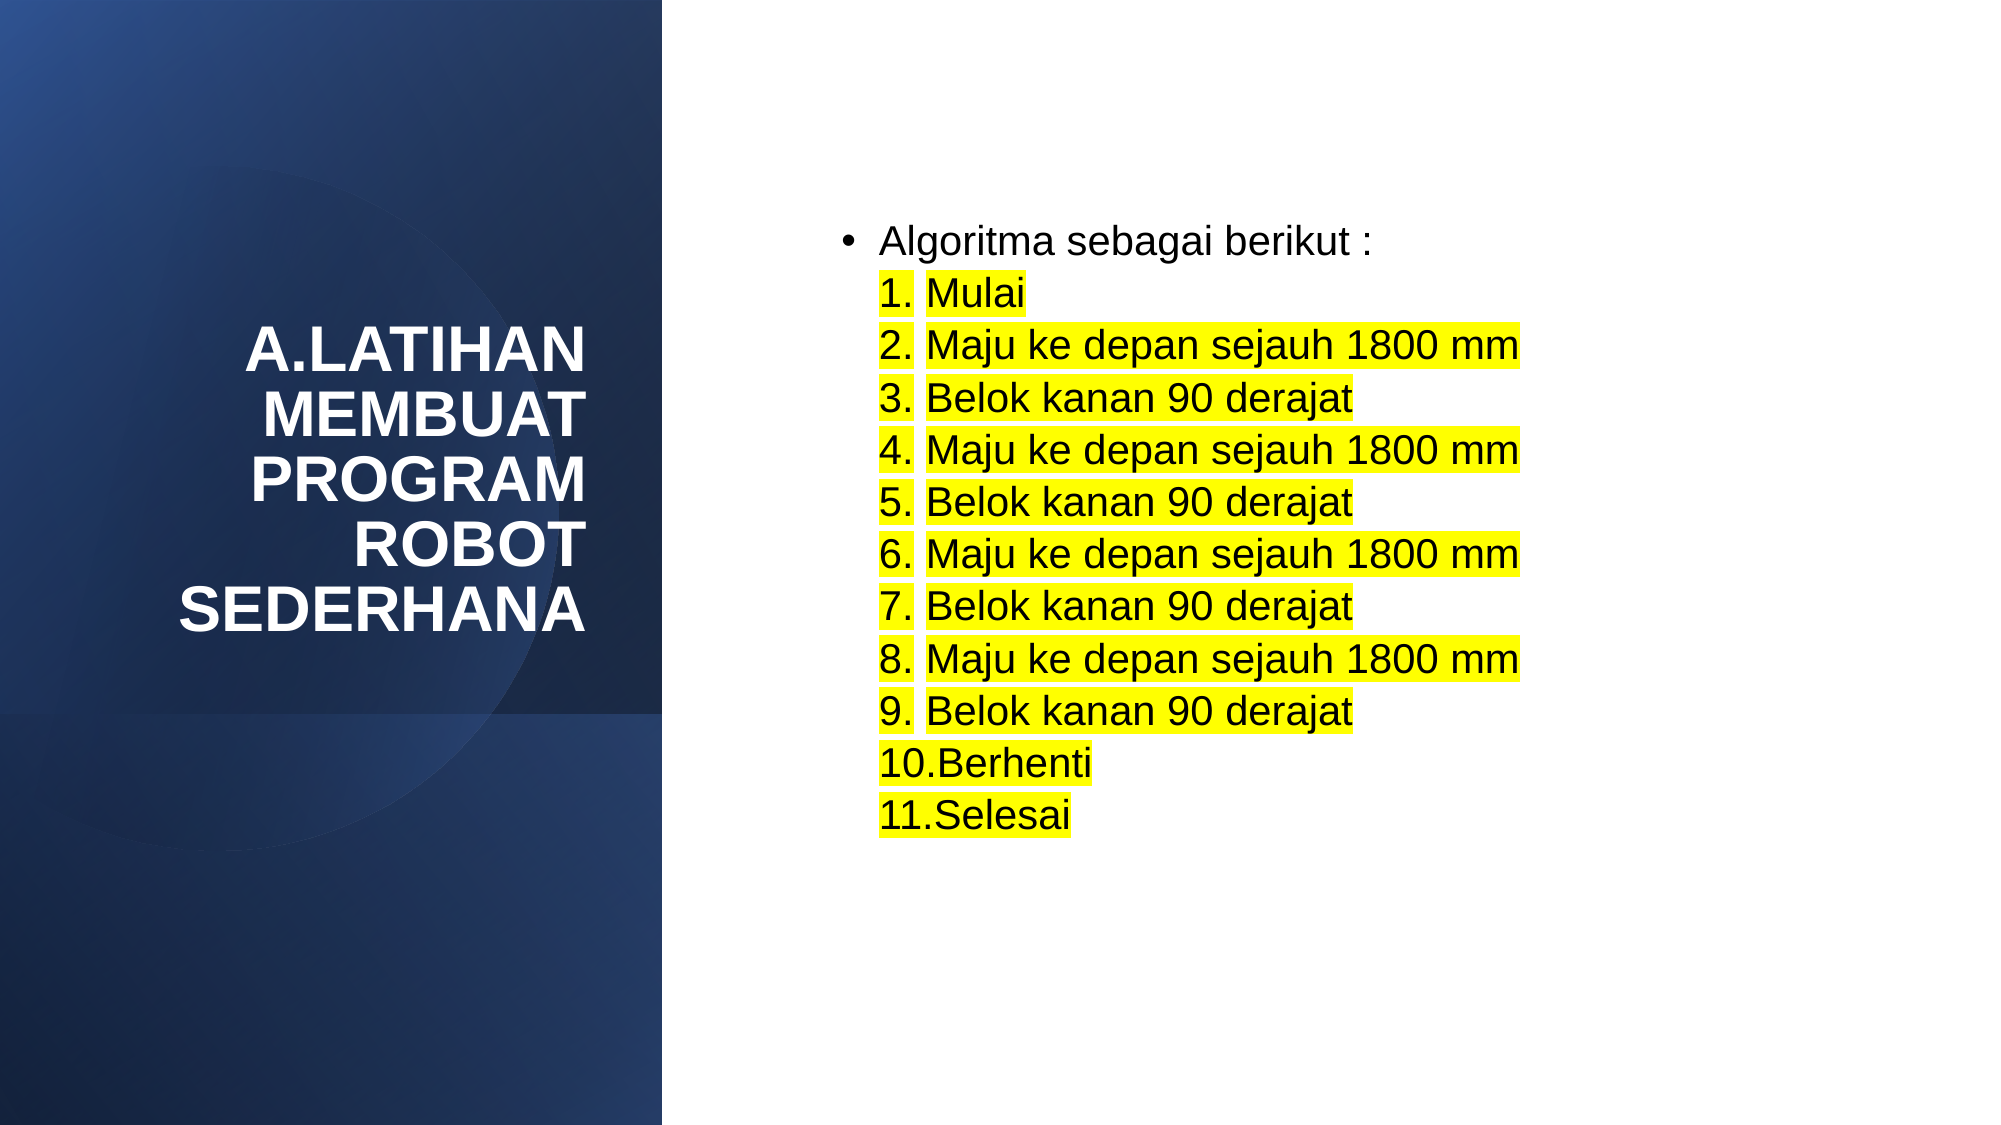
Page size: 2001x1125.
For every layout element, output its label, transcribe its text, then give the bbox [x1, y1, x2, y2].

text_box LATIHAN MEMBUAT PROGRAM ROBOT SEDERHANA [76, 96, 602, 652]
text_box [0, 0, 2000, 1125]
text_box Algoritma sebagai berikut : Mulai Maju ke depan sejauh 1800 mm Belok kanan 90 derajat Maju ke depan sejauh 1800 mm Belok kanan 90 derajat Maju ke depan sejauh 1800 mm Belok kanan 90 derajat Maju ke depan sejauh 1800 mm Belok kanan 90 derajat Berhenti Selesai [789, 106, 1865, 1017]
